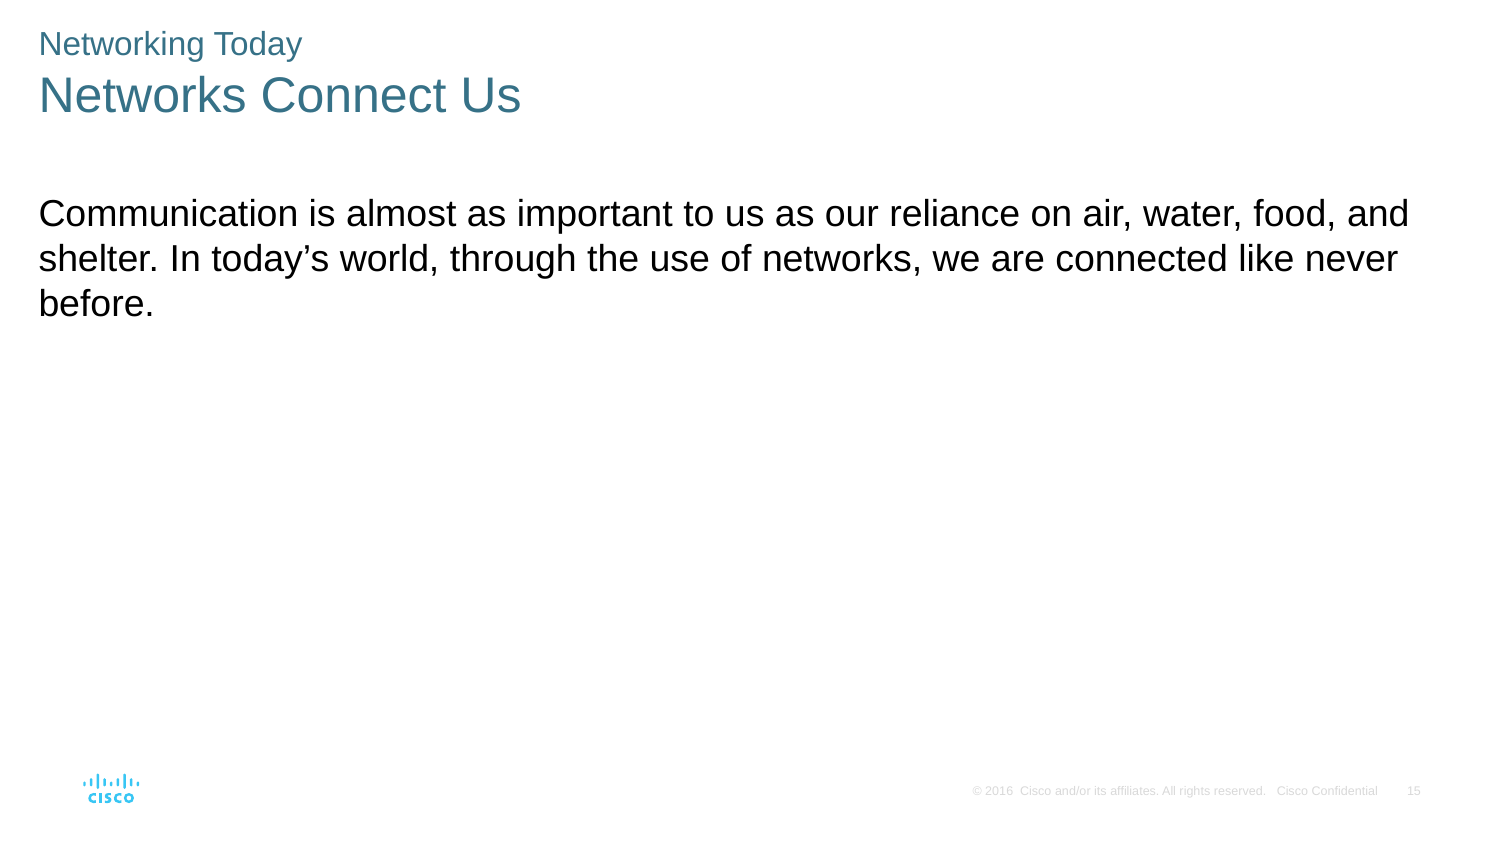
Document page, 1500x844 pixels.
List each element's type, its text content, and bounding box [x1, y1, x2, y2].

list Communication is almost as important to us as our reliance on air, water, food, and shelter. In today’s world, through the use of networks, we are connected like never before. [23, 135, 1476, 373]
text_box Networking Today Networks Connect Us [23, 10, 1500, 135]
